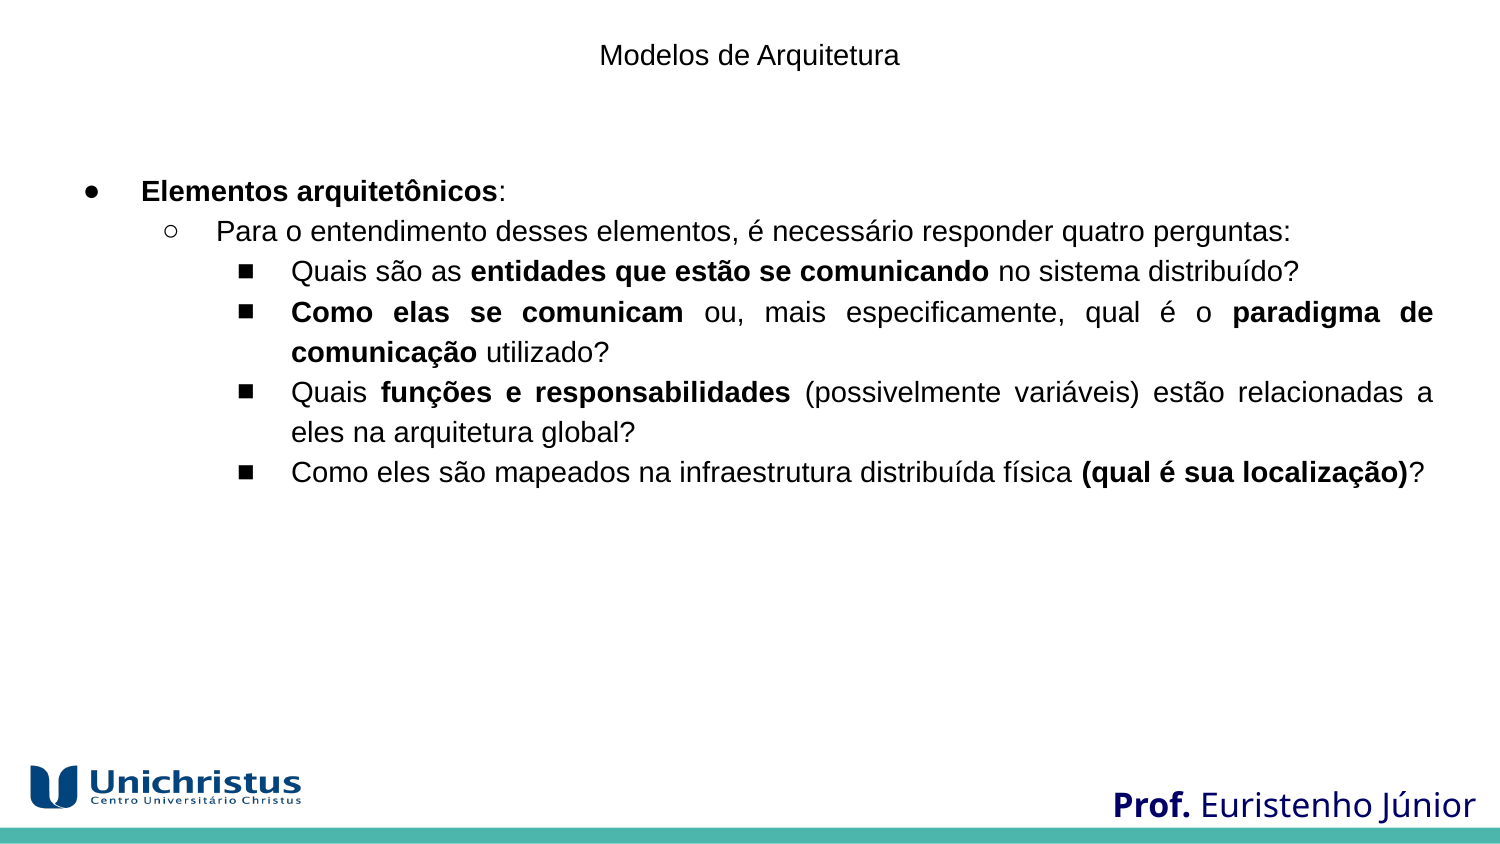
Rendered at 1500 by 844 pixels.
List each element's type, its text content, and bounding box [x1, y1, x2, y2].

list Elementos arquitetônicos: Para o entendimento desses elementos, é necessário responder quatro perguntas: Quais são as entidades que estão se comunicando no sistema distribuído? Como elas se comunicam ou, mais especificamente, qual é o paradigma de comunicação utilizado? Quais funções e responsabilidades (possivelmente variáveis) estão relacionadas a eles na arquitetura global? Como eles são mapeados na infraestrutura distribuída física (qual é sua localização)? [51, 152, 1449, 750]
text_box Prof. Euristenho Júnior [1097, 773, 1494, 829]
title Modelos de Arquitetura [51, 20, 1449, 137]
picture [26, 763, 305, 810]
